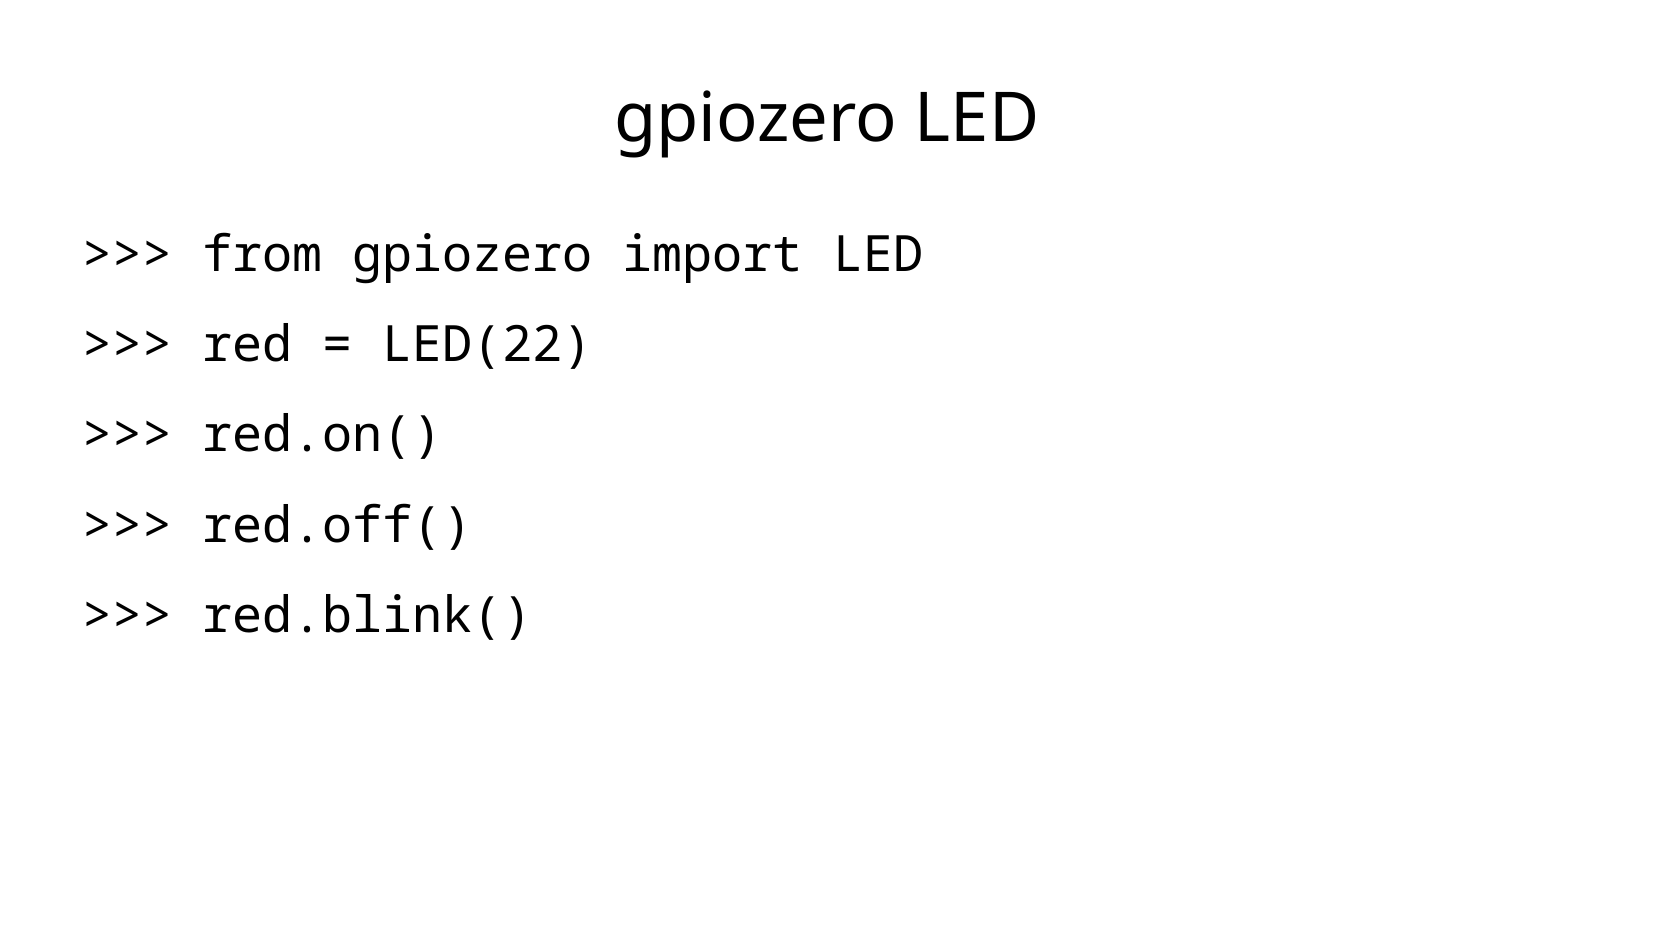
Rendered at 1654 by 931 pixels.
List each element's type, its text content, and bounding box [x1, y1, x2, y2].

title gpiozero LED [82, 37, 1571, 193]
list >>> from gpiozero import LED >>> red = LED(22) >>> red.on() >>> red.off() >>> red.blink() [82, 217, 1571, 758]
